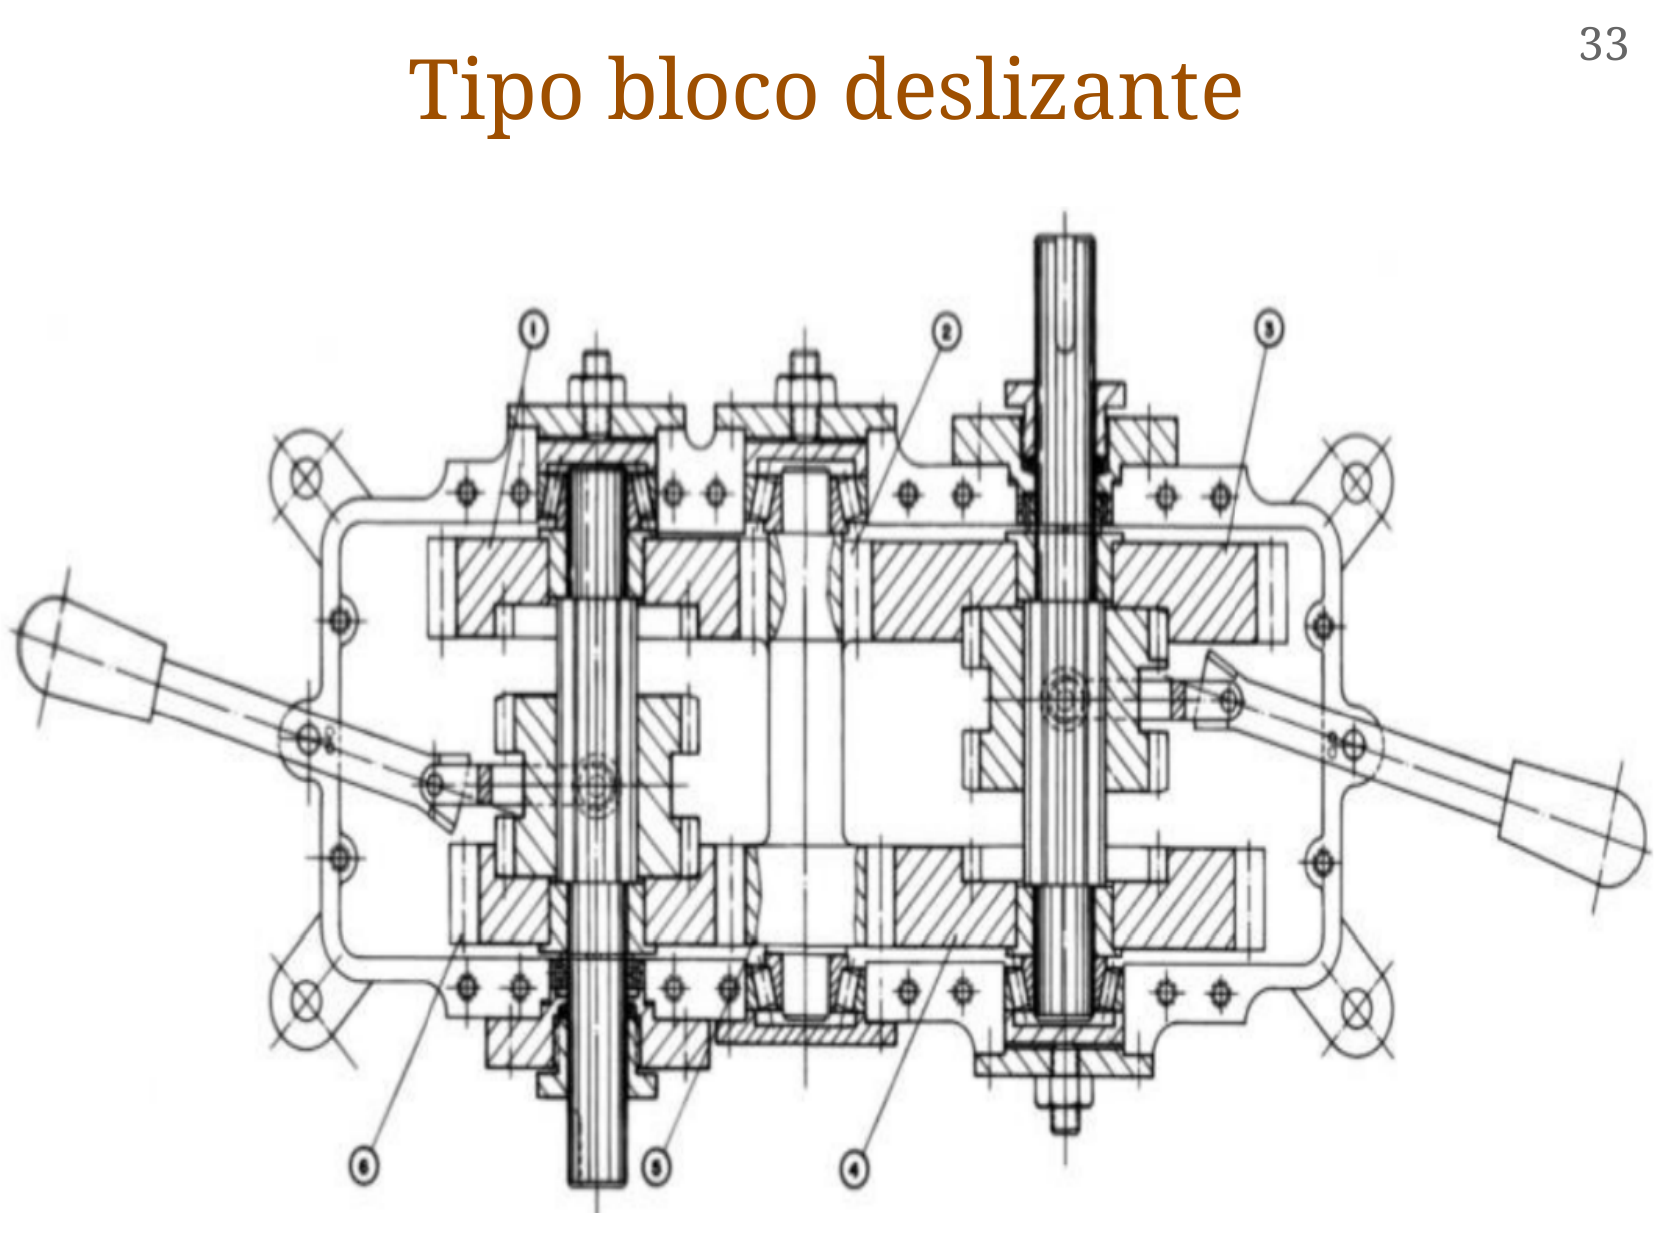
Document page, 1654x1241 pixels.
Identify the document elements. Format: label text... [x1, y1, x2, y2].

picture [0, 206, 1654, 1213]
title Tipo bloco deslizante [59, 29, 1595, 148]
